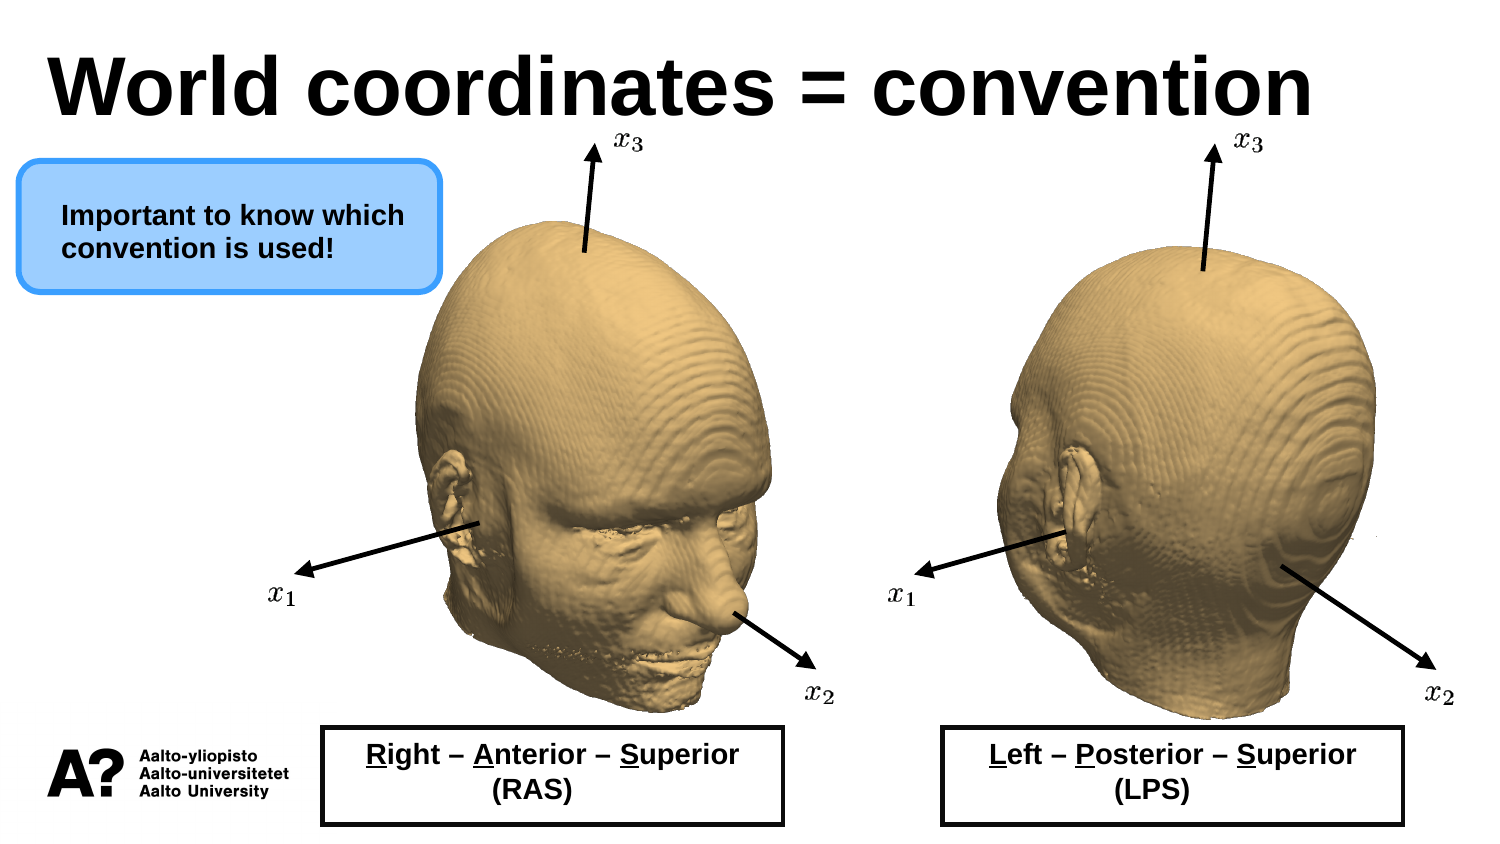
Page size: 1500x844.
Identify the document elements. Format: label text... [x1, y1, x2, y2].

picture [0, 702, 337, 844]
text_box [18, 160, 441, 272]
text_box Right – Anterior – Superior (RAS) [322, 727, 784, 825]
picture [1228, 117, 1271, 177]
picture [608, 117, 651, 176]
picture [415, 221, 772, 713]
picture [997, 246, 1377, 720]
text_box Left – Posterior – Superior (LPS) [942, 727, 1404, 825]
text_box Important to know which convention is used! [0, 199, 440, 304]
picture [882, 572, 924, 632]
picture [799, 670, 842, 729]
picture [262, 571, 304, 631]
picture [1419, 670, 1462, 730]
list World coordinates = convention [47, 32, 1442, 197]
